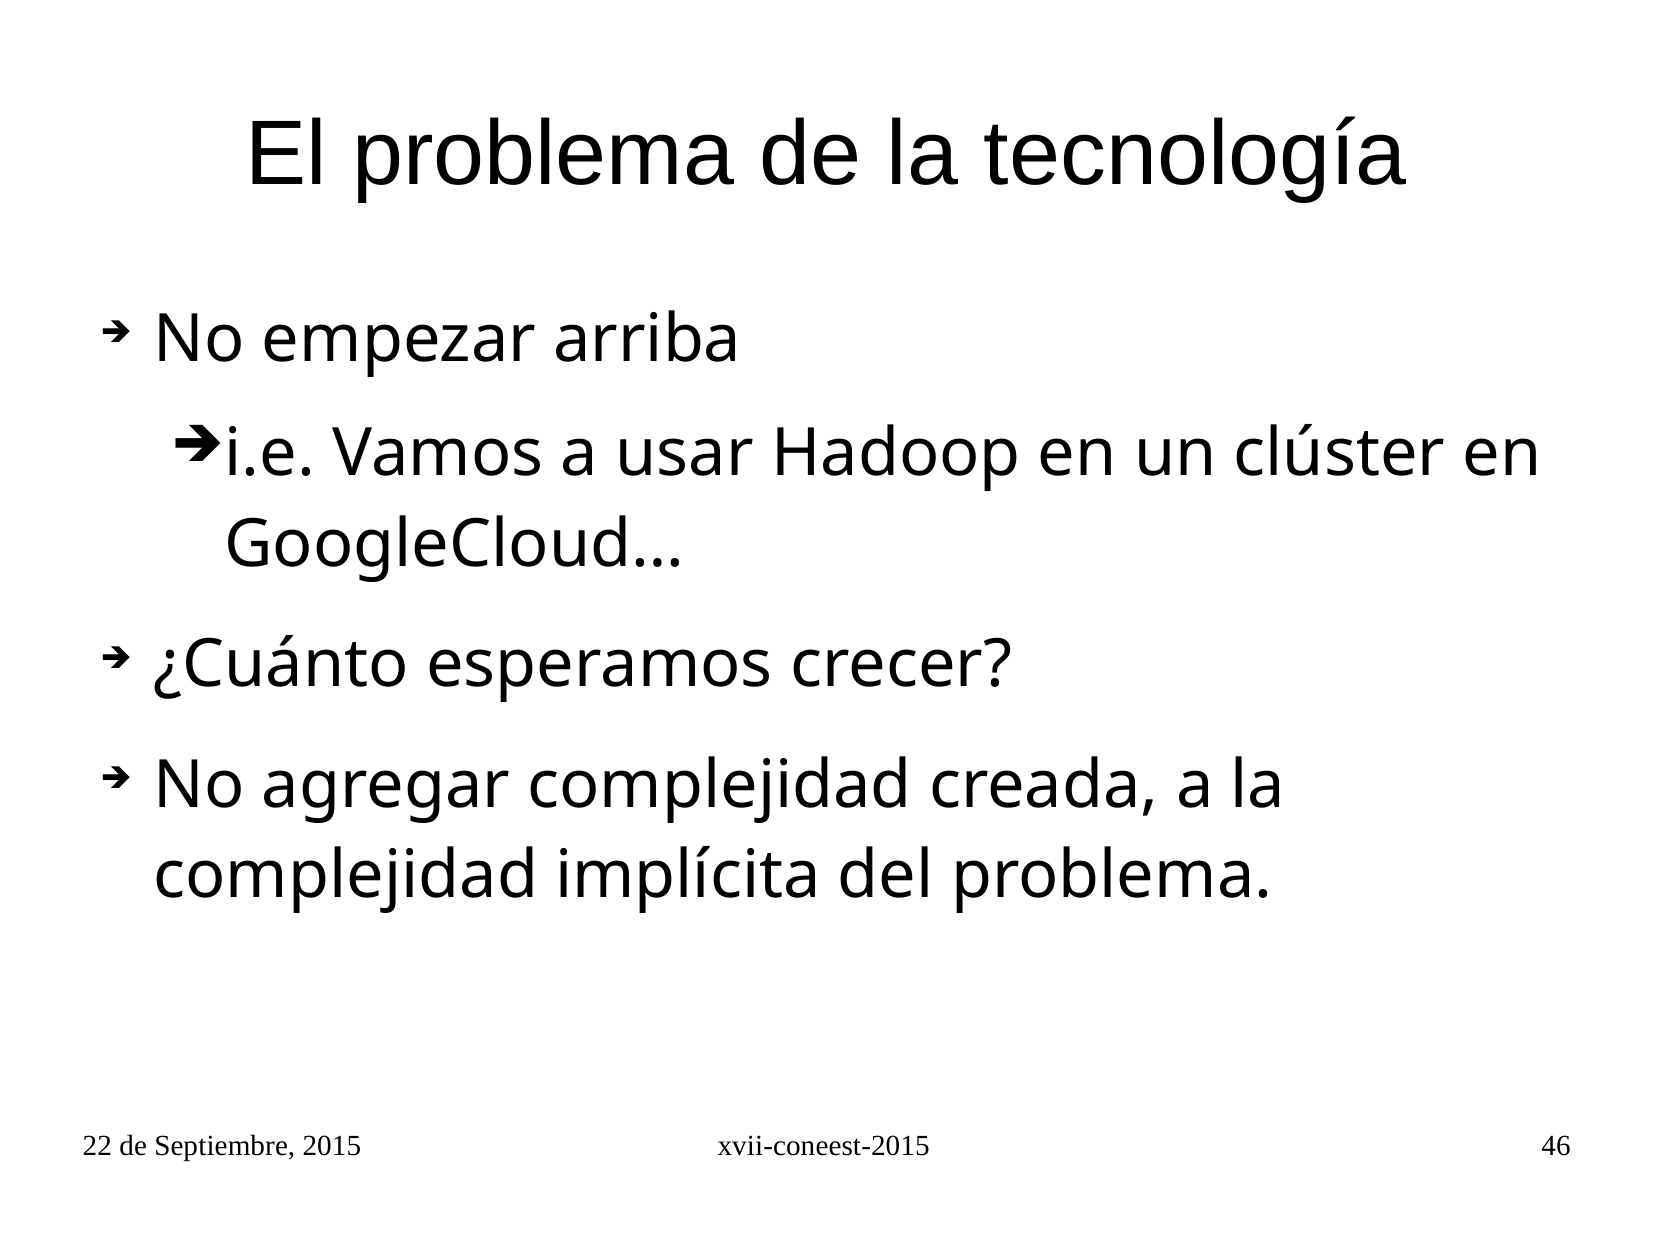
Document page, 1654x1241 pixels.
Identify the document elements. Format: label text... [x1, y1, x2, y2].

title El problema de la tecnología [82, 49, 1571, 257]
list No empezar arriba i.e. Vamos a usar Hadoop en un clúster en GoogleCloud… ¿Cuánto esperamos crecer? No agregar complejidad creada, a la complejidad implícita del problema. [82, 290, 1571, 1010]
